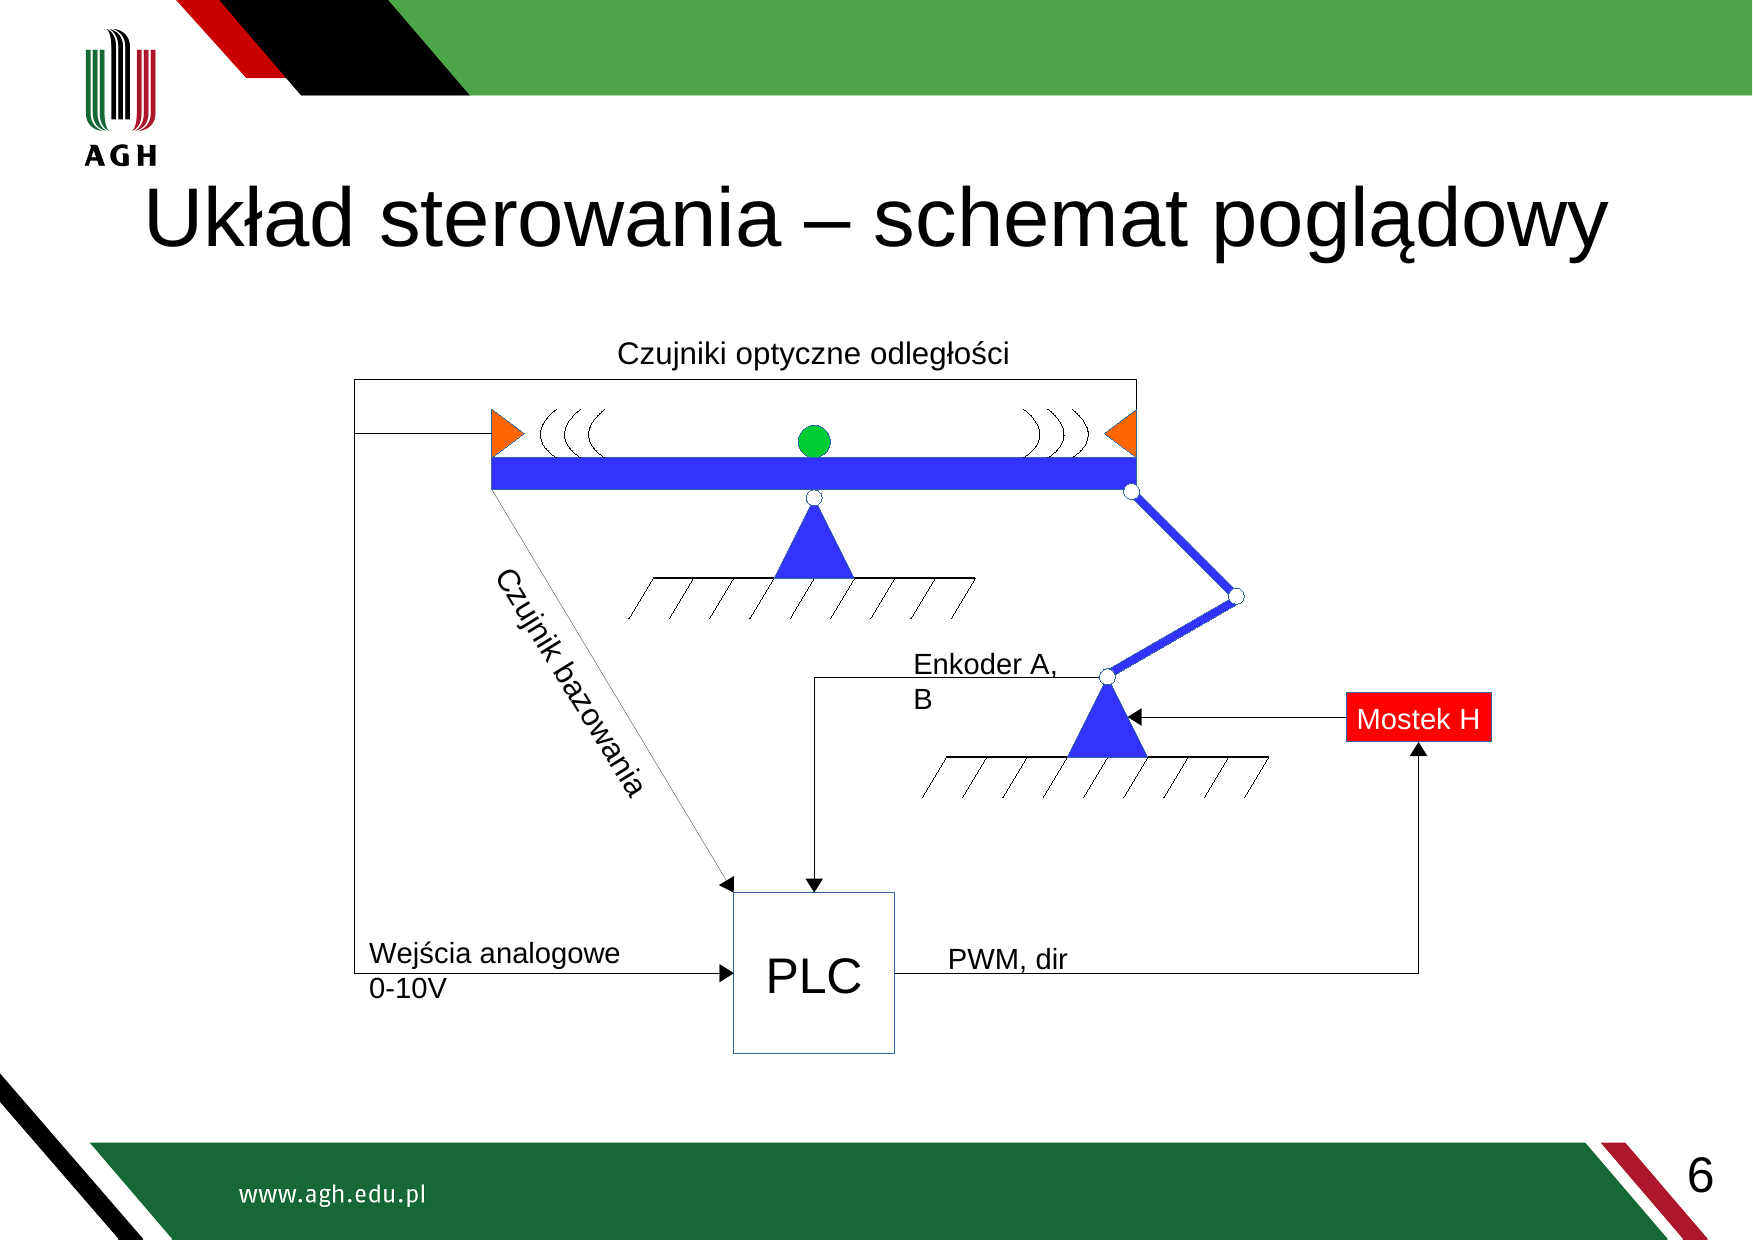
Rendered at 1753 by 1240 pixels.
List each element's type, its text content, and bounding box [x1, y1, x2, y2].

text_box [491, 409, 1245, 758]
title Układ sterowania – schemat poglądowy [131, 110, 1622, 317]
text_box Wejścia analogowe 0-10V [354, 927, 697, 1012]
text_box Czujnik bazowania [474, 543, 674, 823]
text_box Czujniki optyczne odległości [602, 325, 1170, 378]
text_box PWM, dir [933, 933, 1134, 993]
text_box Enkoder A, B [898, 637, 1100, 697]
text_box Mostek H [1346, 692, 1492, 742]
picture [0, 0, 1753, 1240]
text_box PLC [733, 892, 895, 1054]
